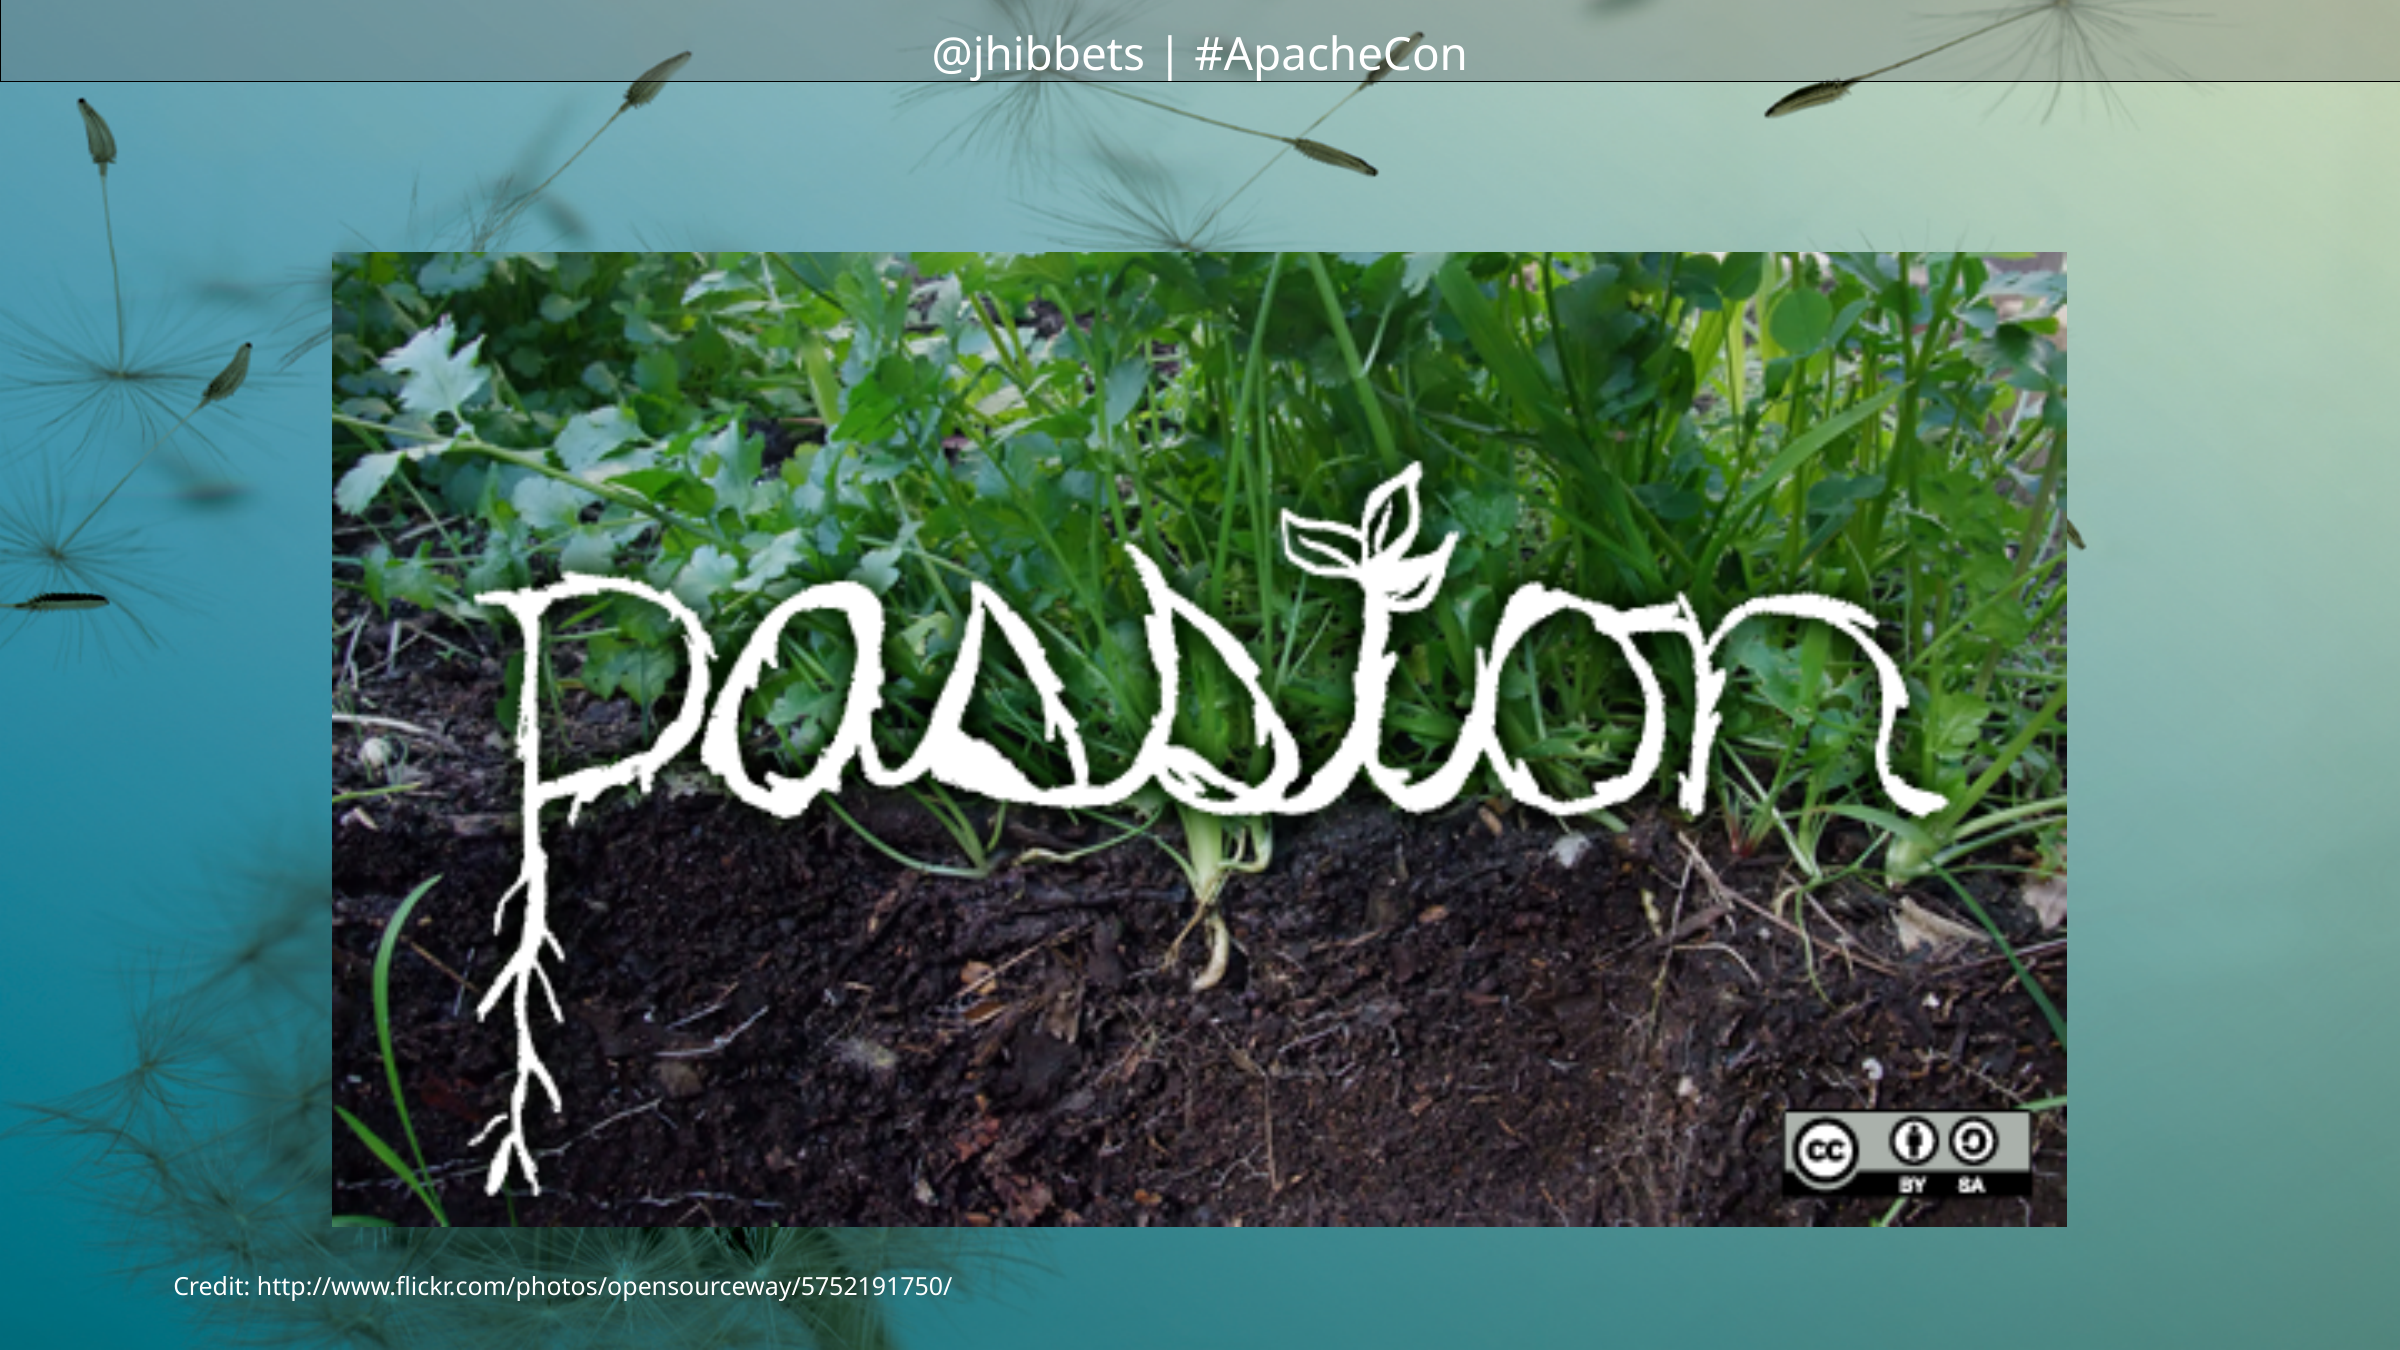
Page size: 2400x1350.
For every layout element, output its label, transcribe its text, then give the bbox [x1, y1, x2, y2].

picture [0, 82, 2400, 1350]
text_box Credit: http://www.flickr.com/photos/opensourceway/5752191750/ [158, 1261, 1331, 1308]
